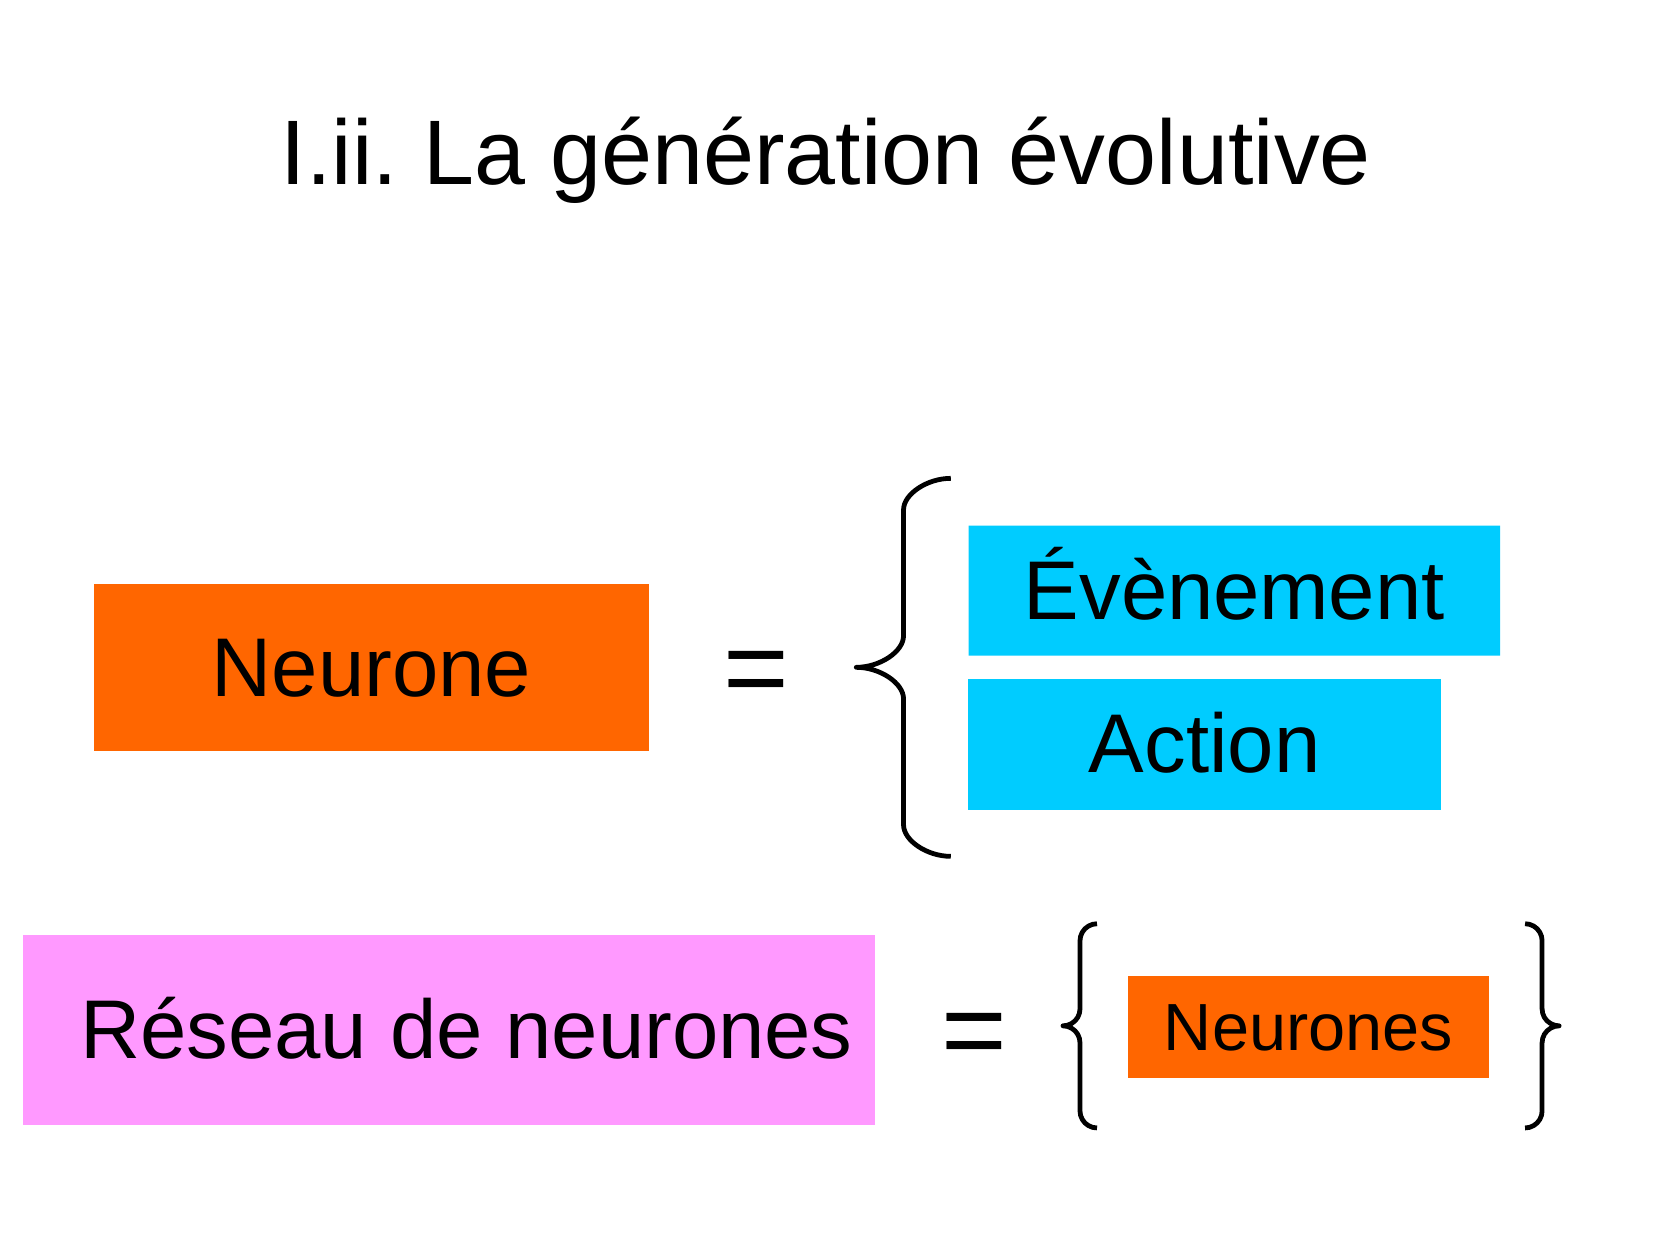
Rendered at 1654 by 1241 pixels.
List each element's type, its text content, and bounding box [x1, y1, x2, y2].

text_box Neurones [1128, 976, 1489, 1078]
text_box Action [968, 679, 1441, 810]
title I.ii. La génération évolutive [82, 49, 1571, 257]
text_box Réseau de neurones [23, 935, 875, 1125]
text_box = [708, 597, 805, 739]
text_box = [927, 959, 1023, 1101]
text_box Neurone [94, 584, 649, 751]
text_box Évènement [968, 525, 1501, 656]
